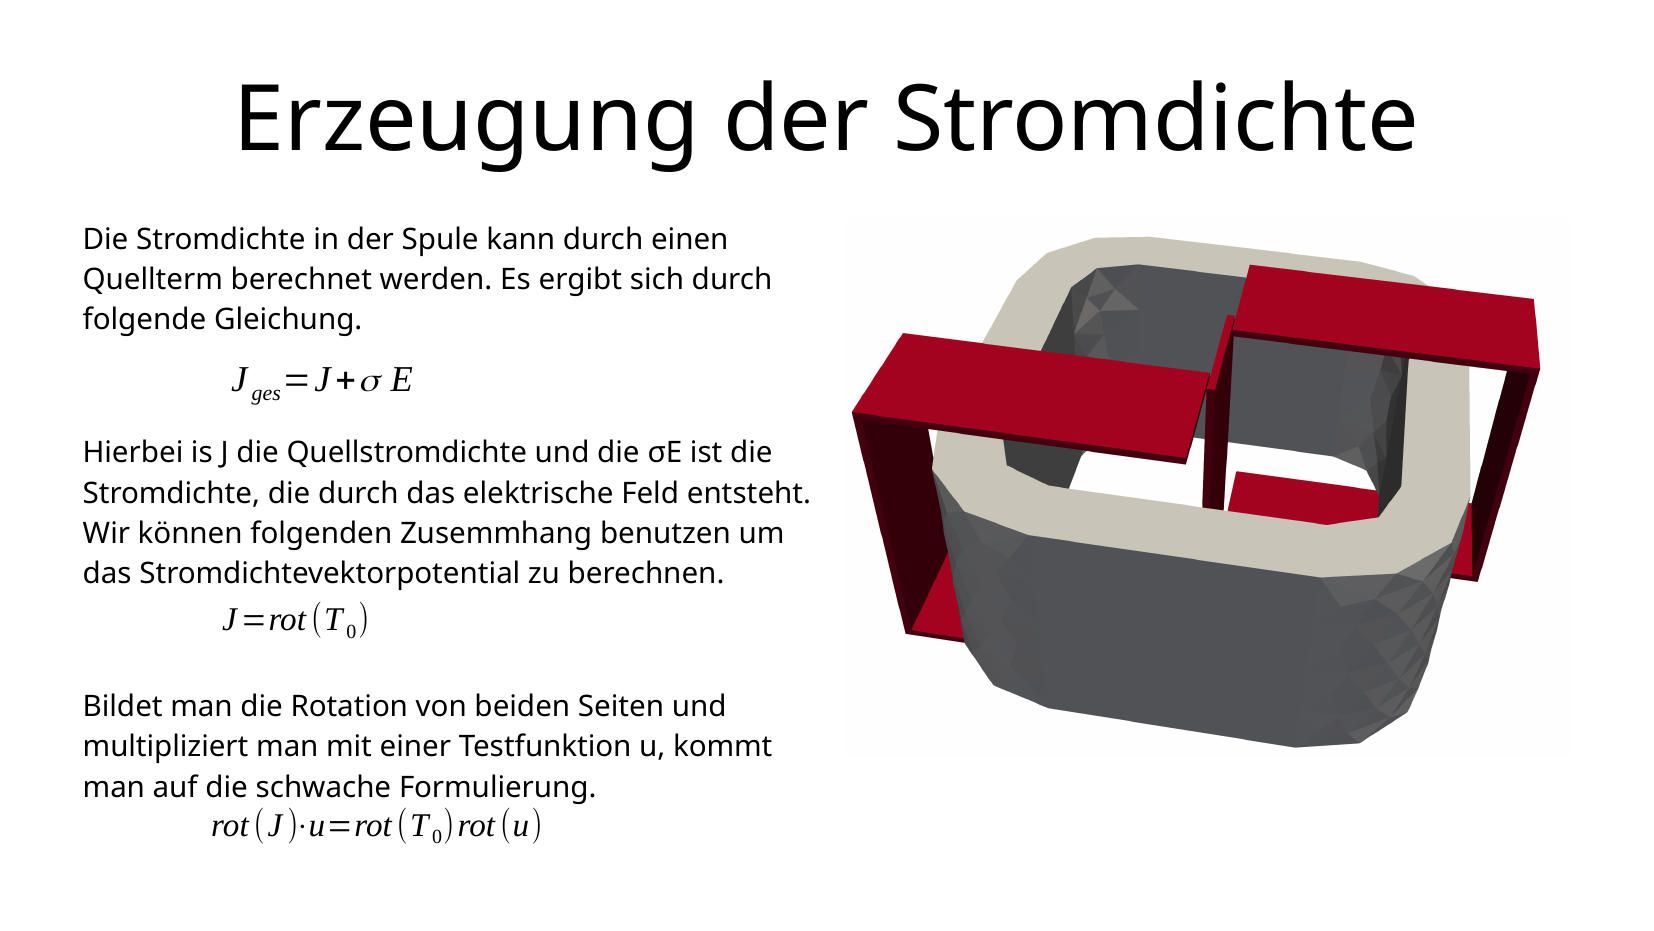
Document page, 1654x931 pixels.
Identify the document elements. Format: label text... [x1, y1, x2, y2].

list Die Stromdichte in der Spule kann durch einen Quellterm berechnet werden. Es ergibt sich durch folgende Gleichung. Hierbei is J die Quellstromdichte und die σE ist die Stromdichte, die durch das elektrische Feld entsteht. Wir können folgenden Zusemmhang benutzen um das Stromdichtevektorpotential zu berechnen. Bildet man die Rotation von beiden Seiten und multipliziert man mit einer Testfunktion u, kommt man auf die schwache Formulierung. [82, 217, 826, 931]
chart [223, 359, 421, 406]
title Erzeugung der Stromdichte [82, 37, 1571, 193]
picture [845, 218, 1572, 757]
chart [215, 600, 376, 643]
chart [205, 805, 811, 886]
